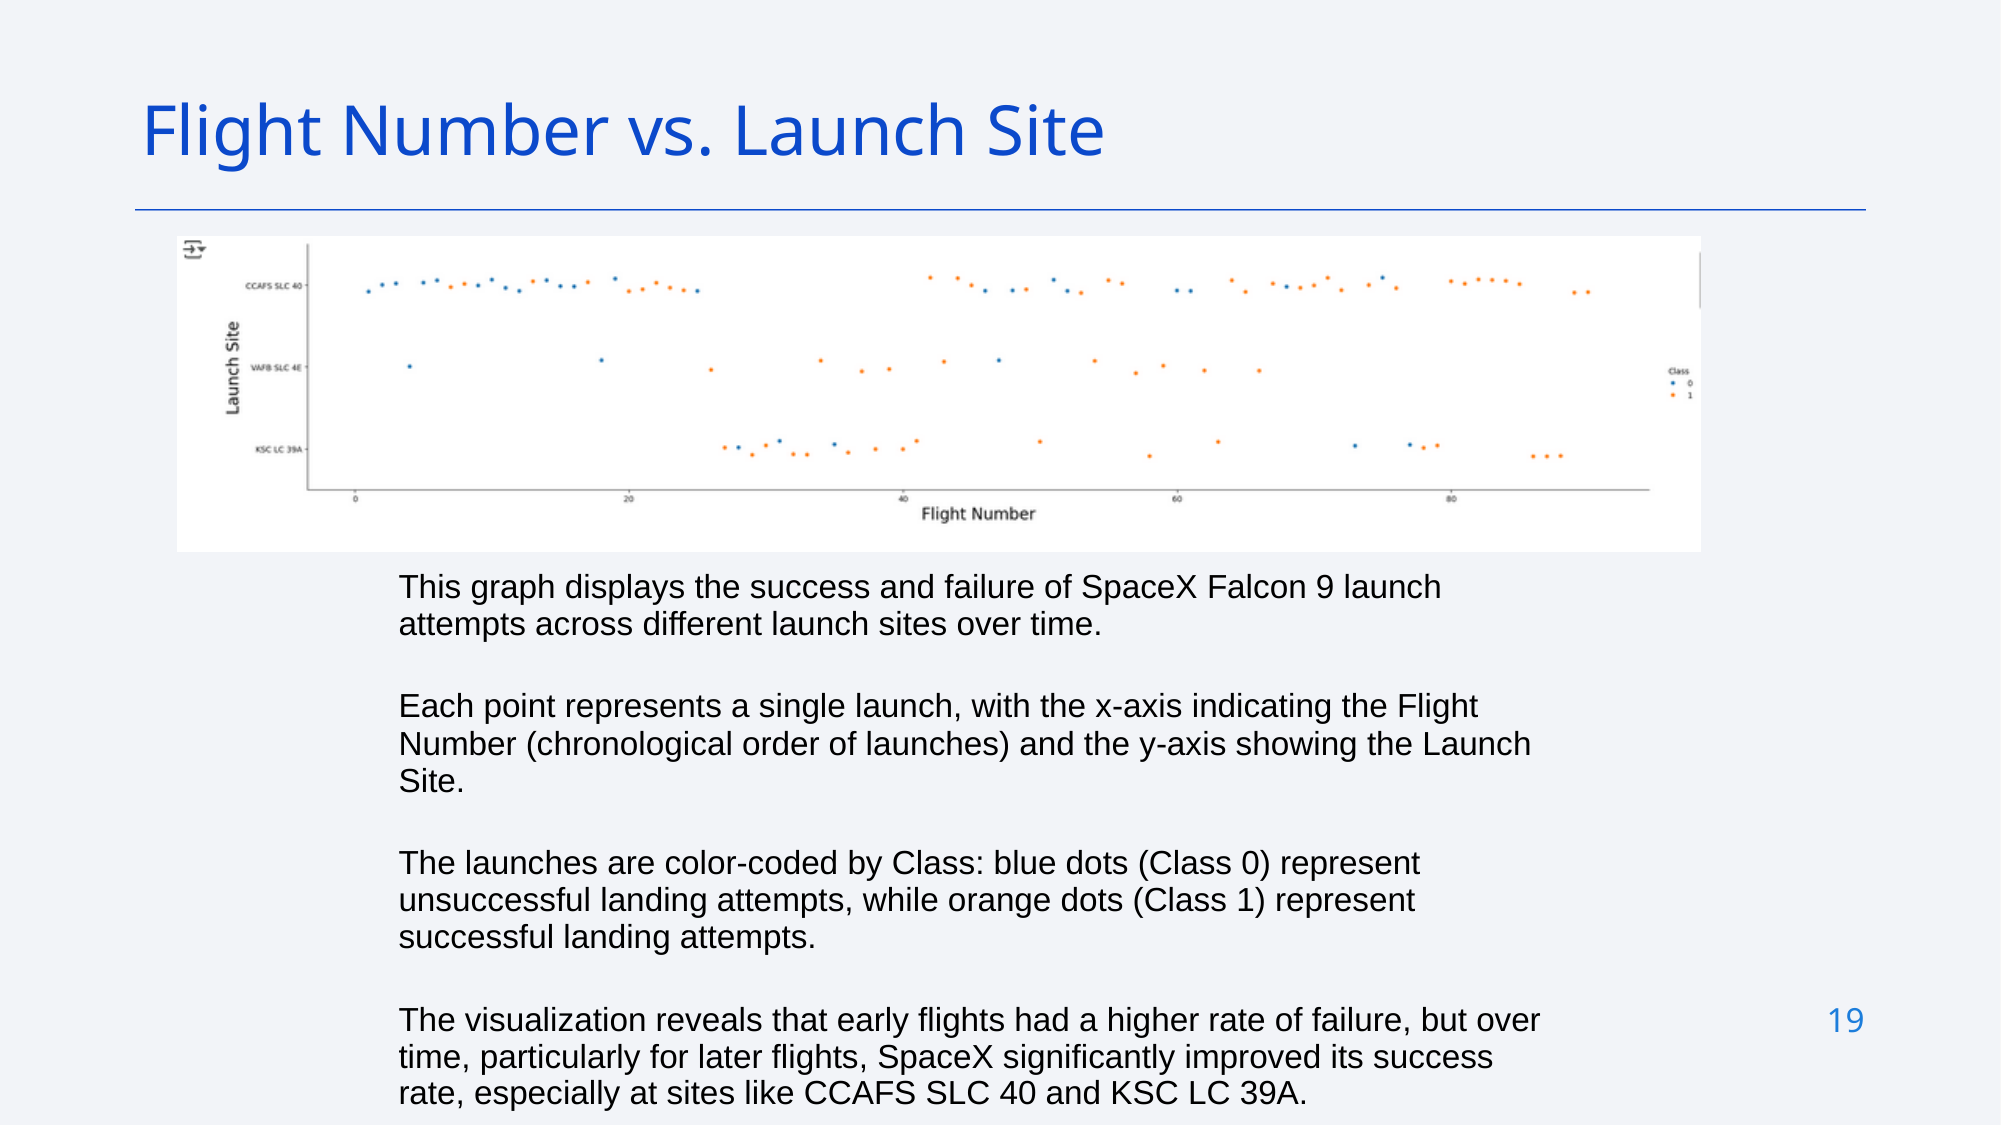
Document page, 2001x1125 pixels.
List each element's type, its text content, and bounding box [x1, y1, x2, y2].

text_box This graph displays the success and failure of SpaceX Falcon 9 launch attempts across different launch sites over time. Each point represents a single launch, with the x-axis indicating the Flight Number (chronological order of launches) and the y-axis showing the Launch Site. The launches are color-coded by Class: blue dots (Class 0) represent unsuccessful landing attempts, while orange dots (Class 1) represent successful landing attempts. The visualization reveals that early flights had a higher rate of failure, but over time, particularly for later flights, SpaceX significantly improved its success rate, especially at sites like CCAFS SLC 40 and KSC LC 39A. [383, 561, 1565, 1120]
text_box Flight Number vs. Launch Site [126, 88, 1852, 179]
picture [0, 0, 2001, 1125]
